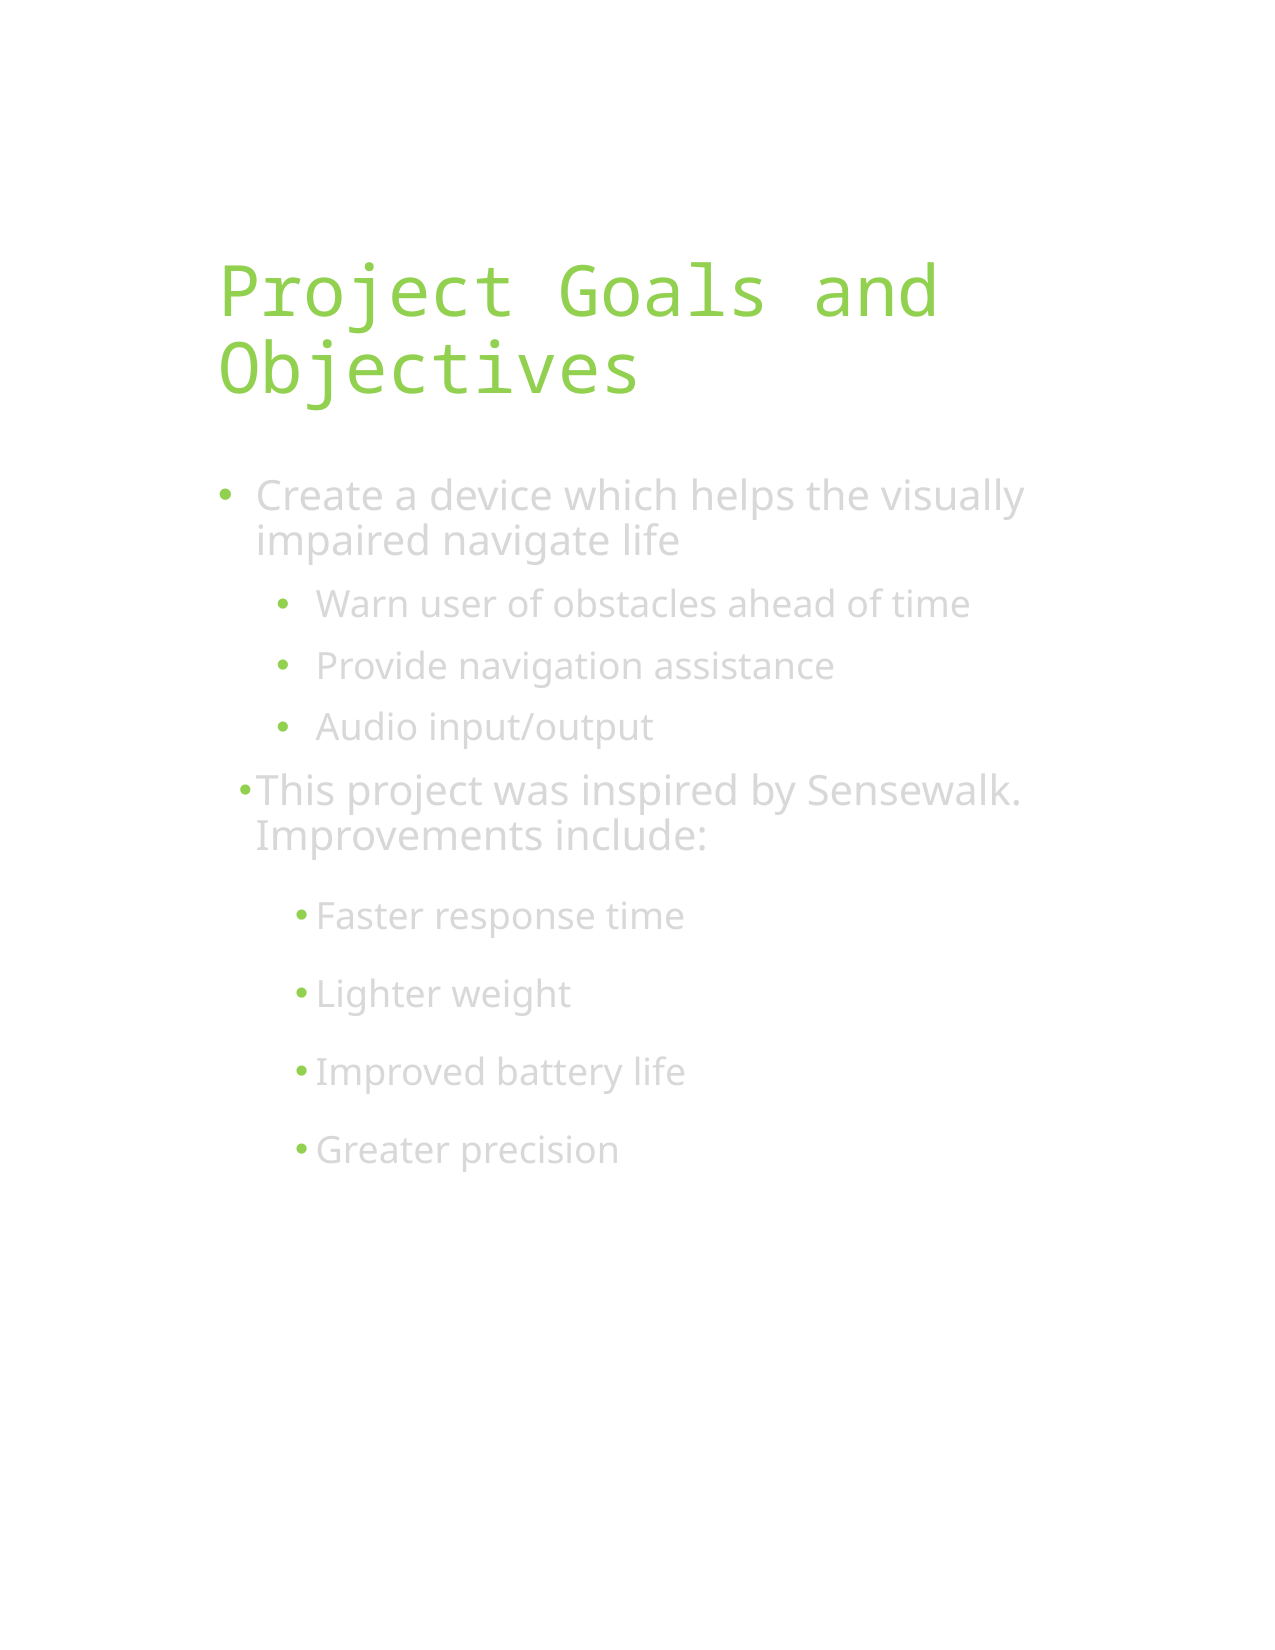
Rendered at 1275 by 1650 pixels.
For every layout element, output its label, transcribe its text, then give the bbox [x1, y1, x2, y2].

title Project Goals and Objectives [203, 160, 1072, 417]
list Create a device which helps the visually impaired navigate life Warn user of obstacles ahead of time Provide navigation assistance Audio input/output This project was inspired by Sensewalk. Improvements include: Faster response time Lighter weight Improved battery life Greater precision [203, 467, 1072, 1421]
